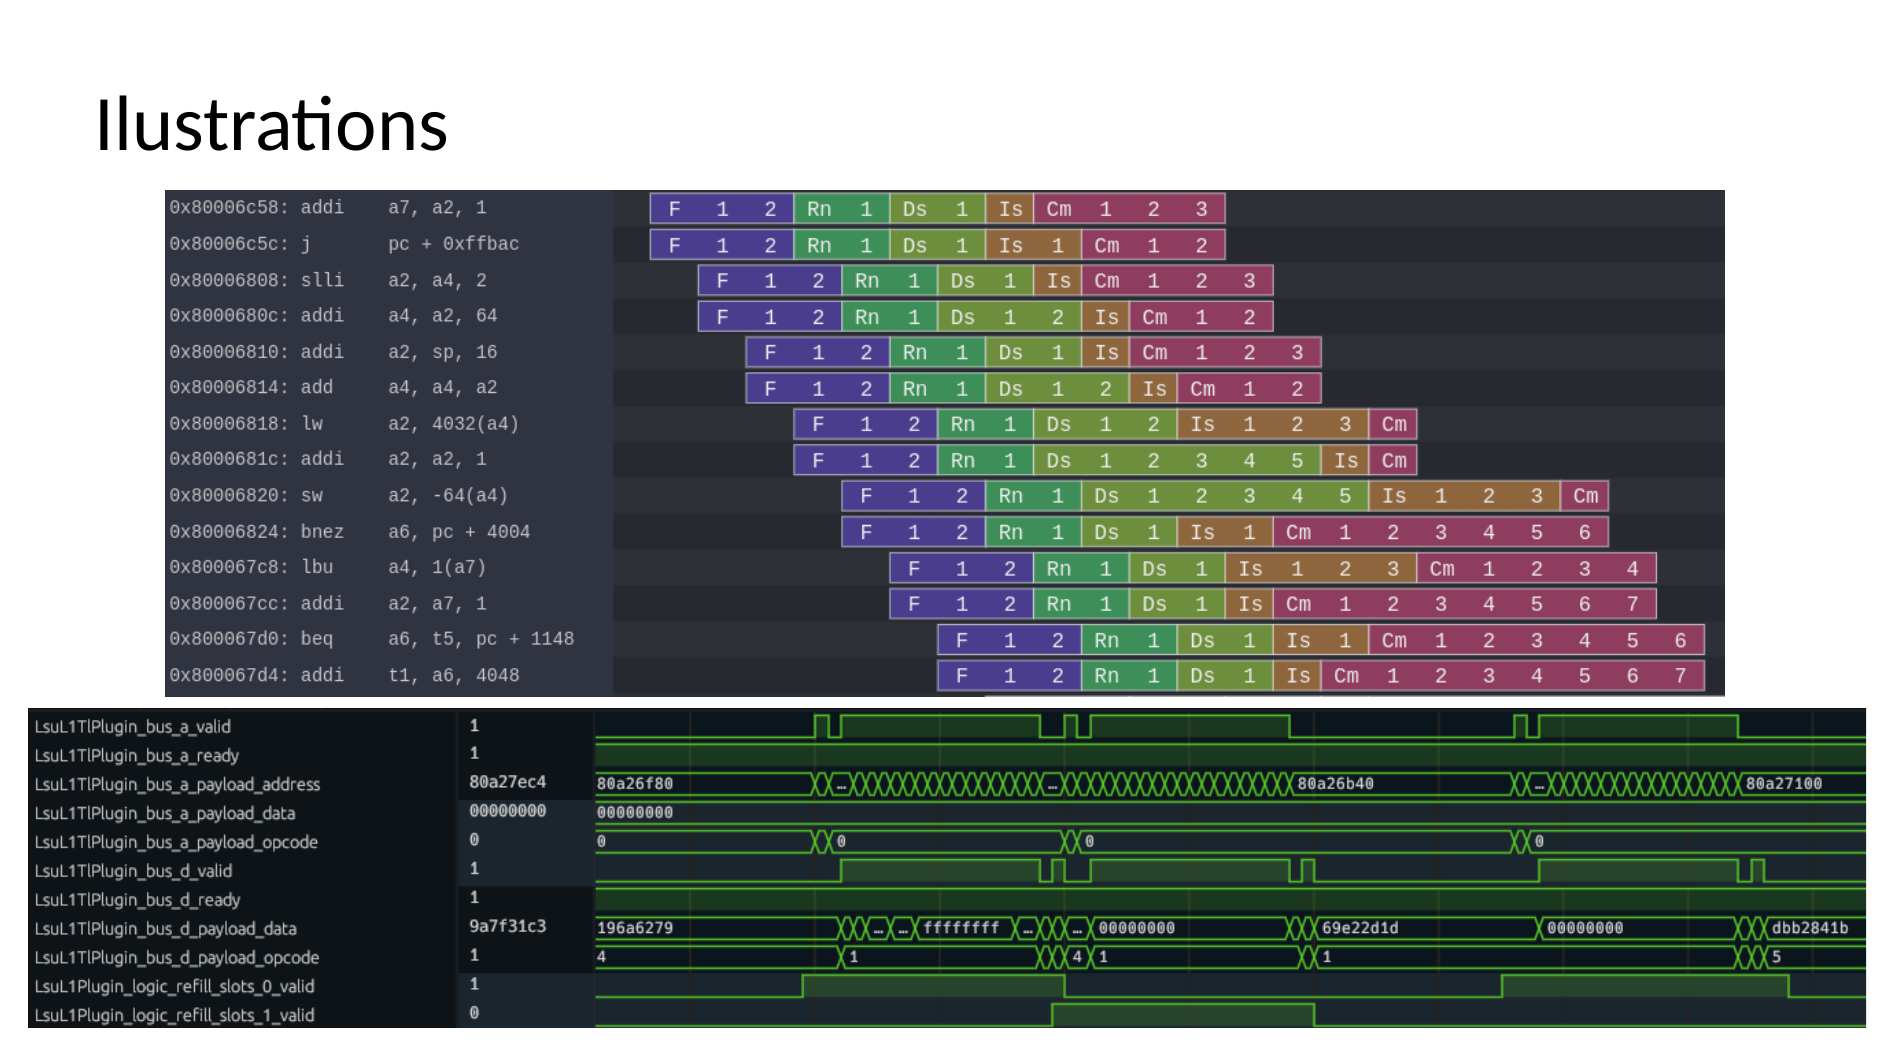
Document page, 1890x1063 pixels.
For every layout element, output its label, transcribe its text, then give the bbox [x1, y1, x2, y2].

title Ilustrations [94, 42, 1796, 220]
picture [165, 190, 1725, 697]
picture [28, 708, 1867, 1028]
